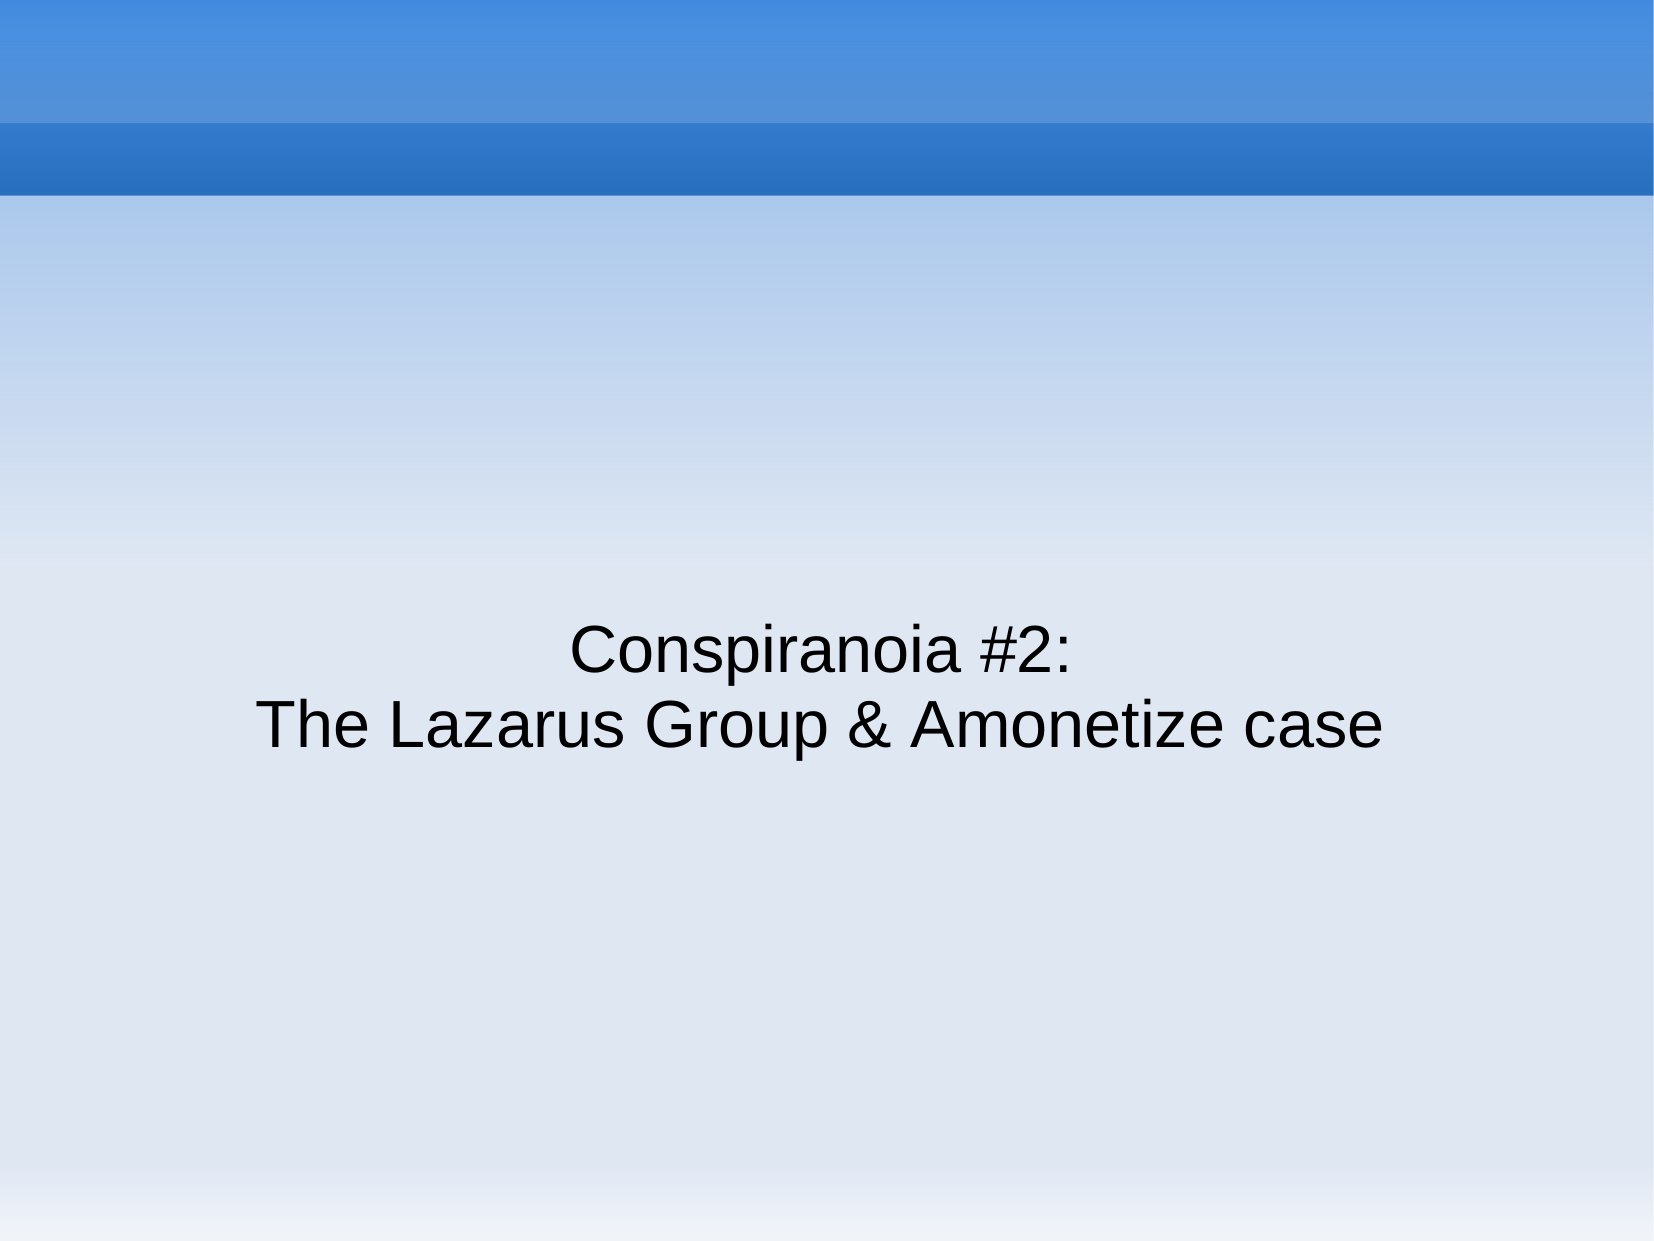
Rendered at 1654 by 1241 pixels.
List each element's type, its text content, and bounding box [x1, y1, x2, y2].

subtitle Conspiranoia #2: The Lazarus Group & Amonetize case [76, 206, 1565, 1167]
picture [0, 0, 1654, 1241]
